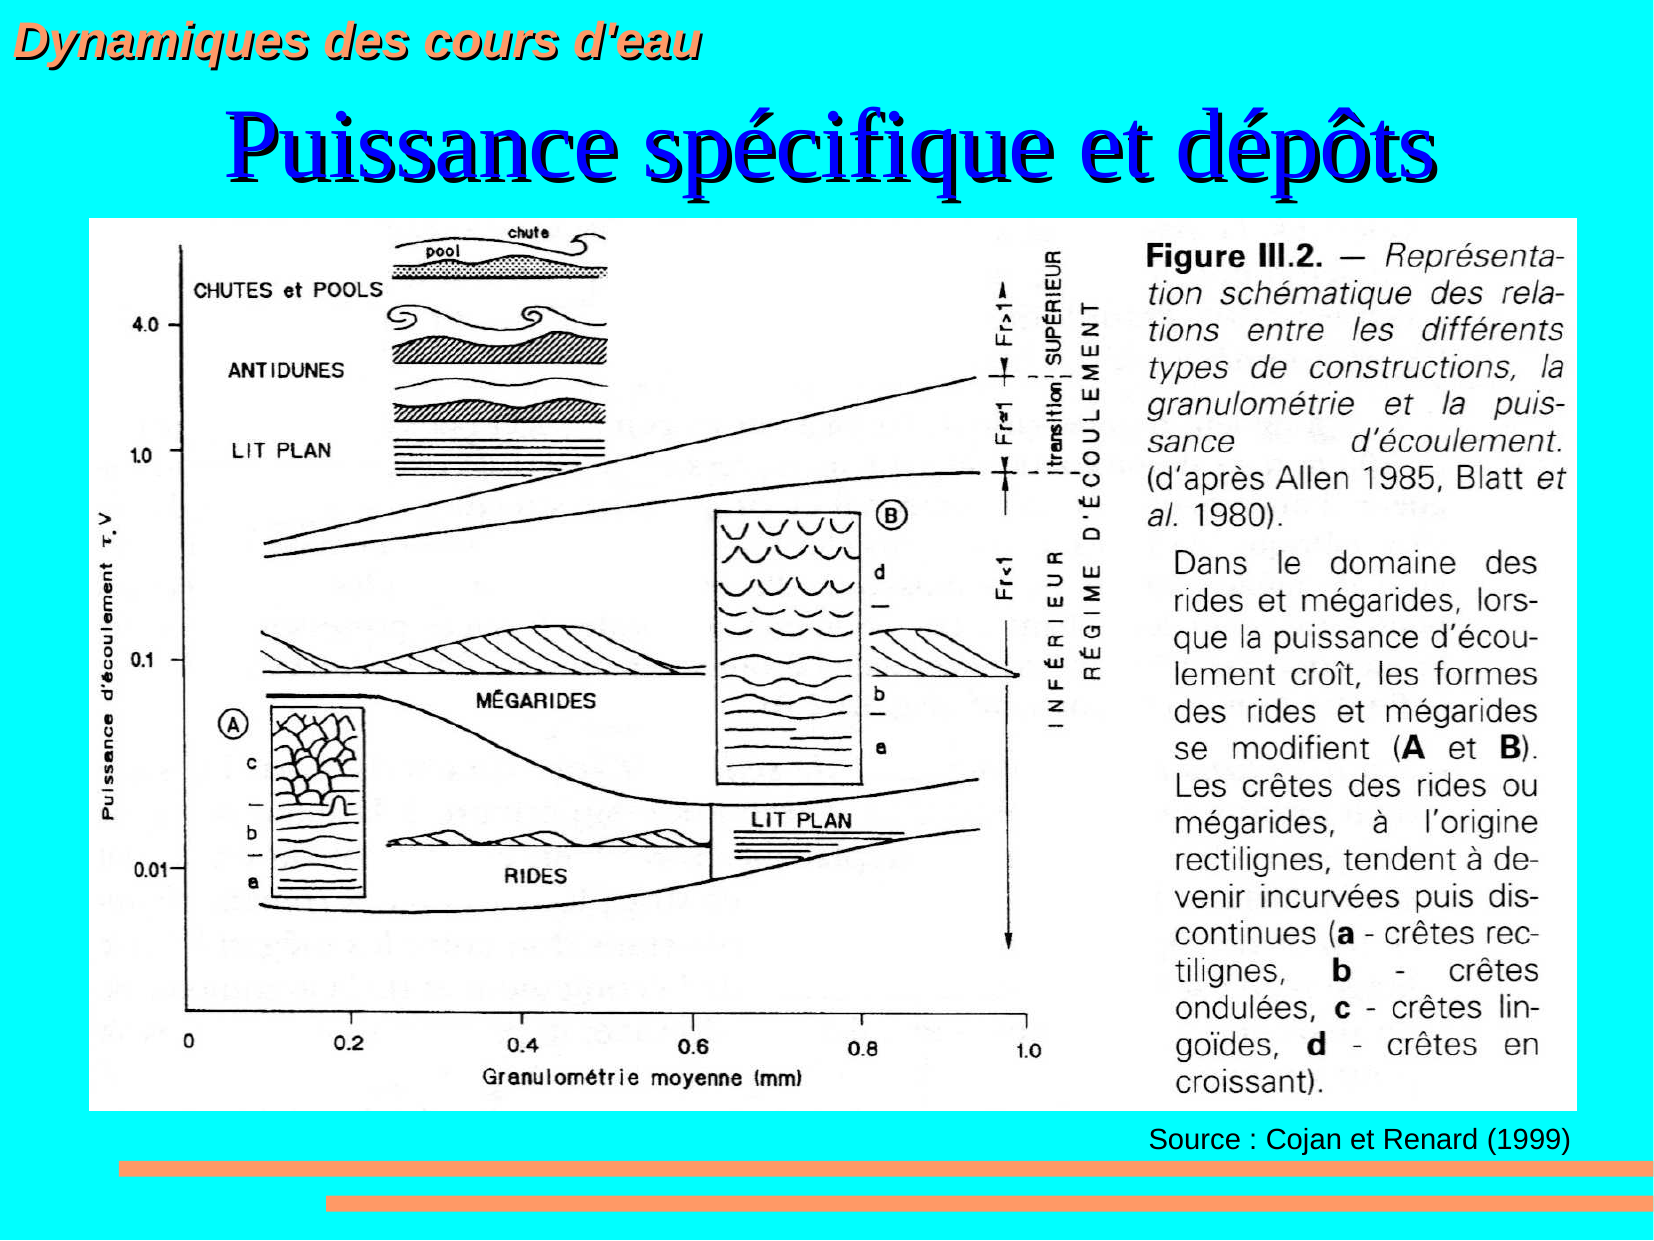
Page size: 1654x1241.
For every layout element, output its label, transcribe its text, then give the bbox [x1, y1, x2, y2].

text_box Puissance spécifique et dépôts [208, 81, 1453, 207]
text_box Source : Cojan et Renard (1999) [1133, 1115, 1587, 1164]
picture [89, 218, 1577, 1111]
title Dynamiques des cours d'eau [5, 4, 709, 77]
